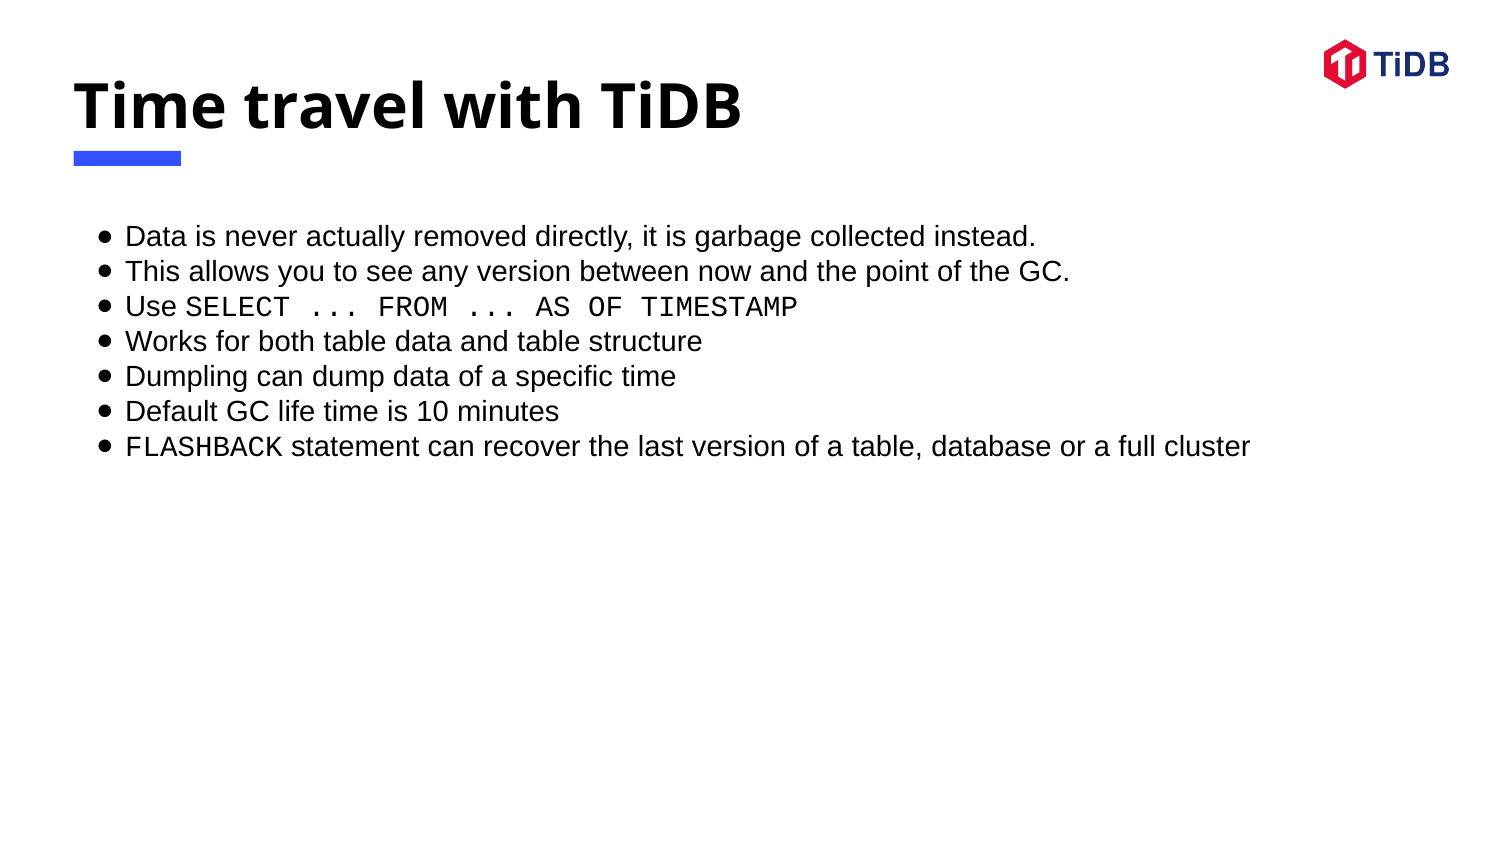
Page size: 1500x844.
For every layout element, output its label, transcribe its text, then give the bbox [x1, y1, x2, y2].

text_box [73, 150, 181, 166]
text_box Time travel with TiDB [58, 50, 1152, 144]
picture [1324, 39, 1449, 89]
text_box Data is never actually removed directly, it is garbage collected instead. This allows you to see any version between now and the point of the GC. Use SELECT ... FROM ... AS OF TIMESTAMP Works for both table data and table structure Dumpling can dump data of a specific time Default GC life time is 10 minutes FLASHBACK statement can recover the last version of a table, database or a full cluster [81, 202, 1358, 478]
